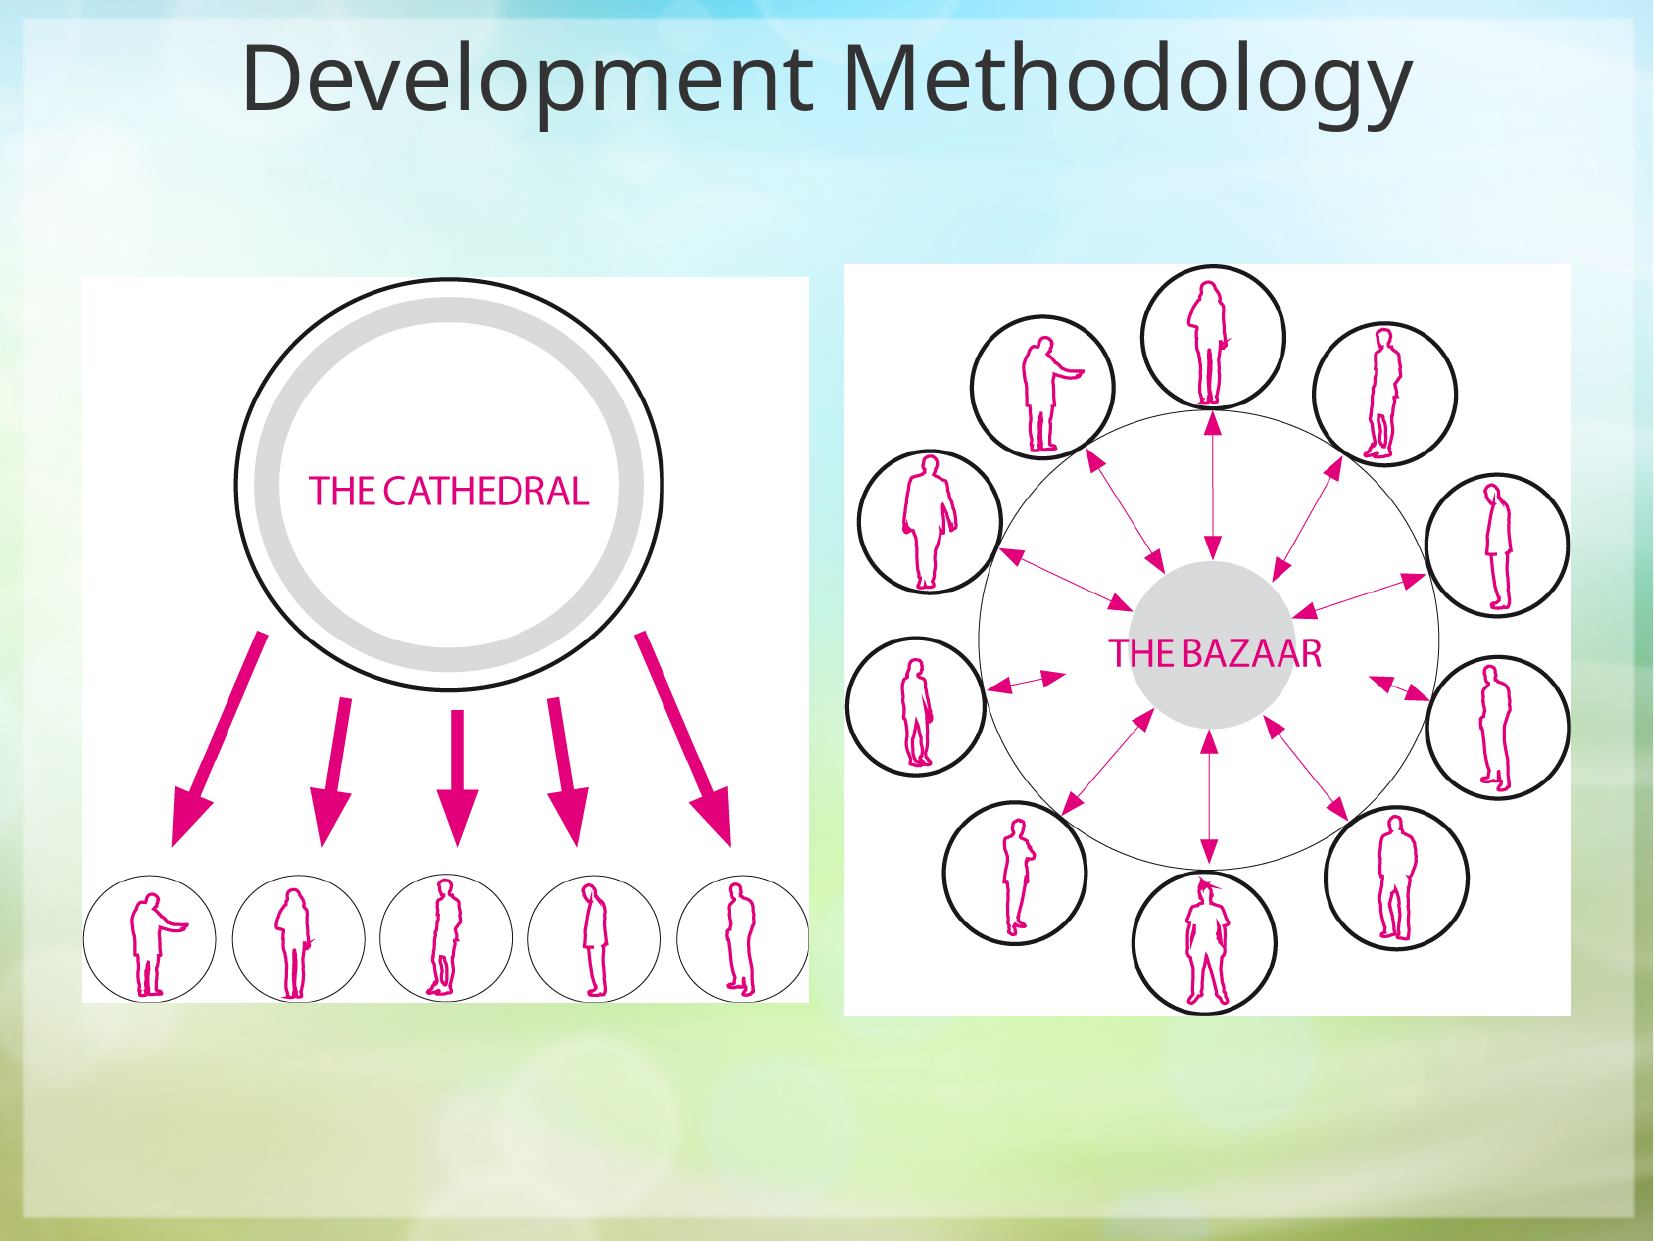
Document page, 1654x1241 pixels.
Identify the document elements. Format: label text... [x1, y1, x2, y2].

picture [0, 0, 1654, 1241]
title Development Methodology [82, 0, 1571, 151]
